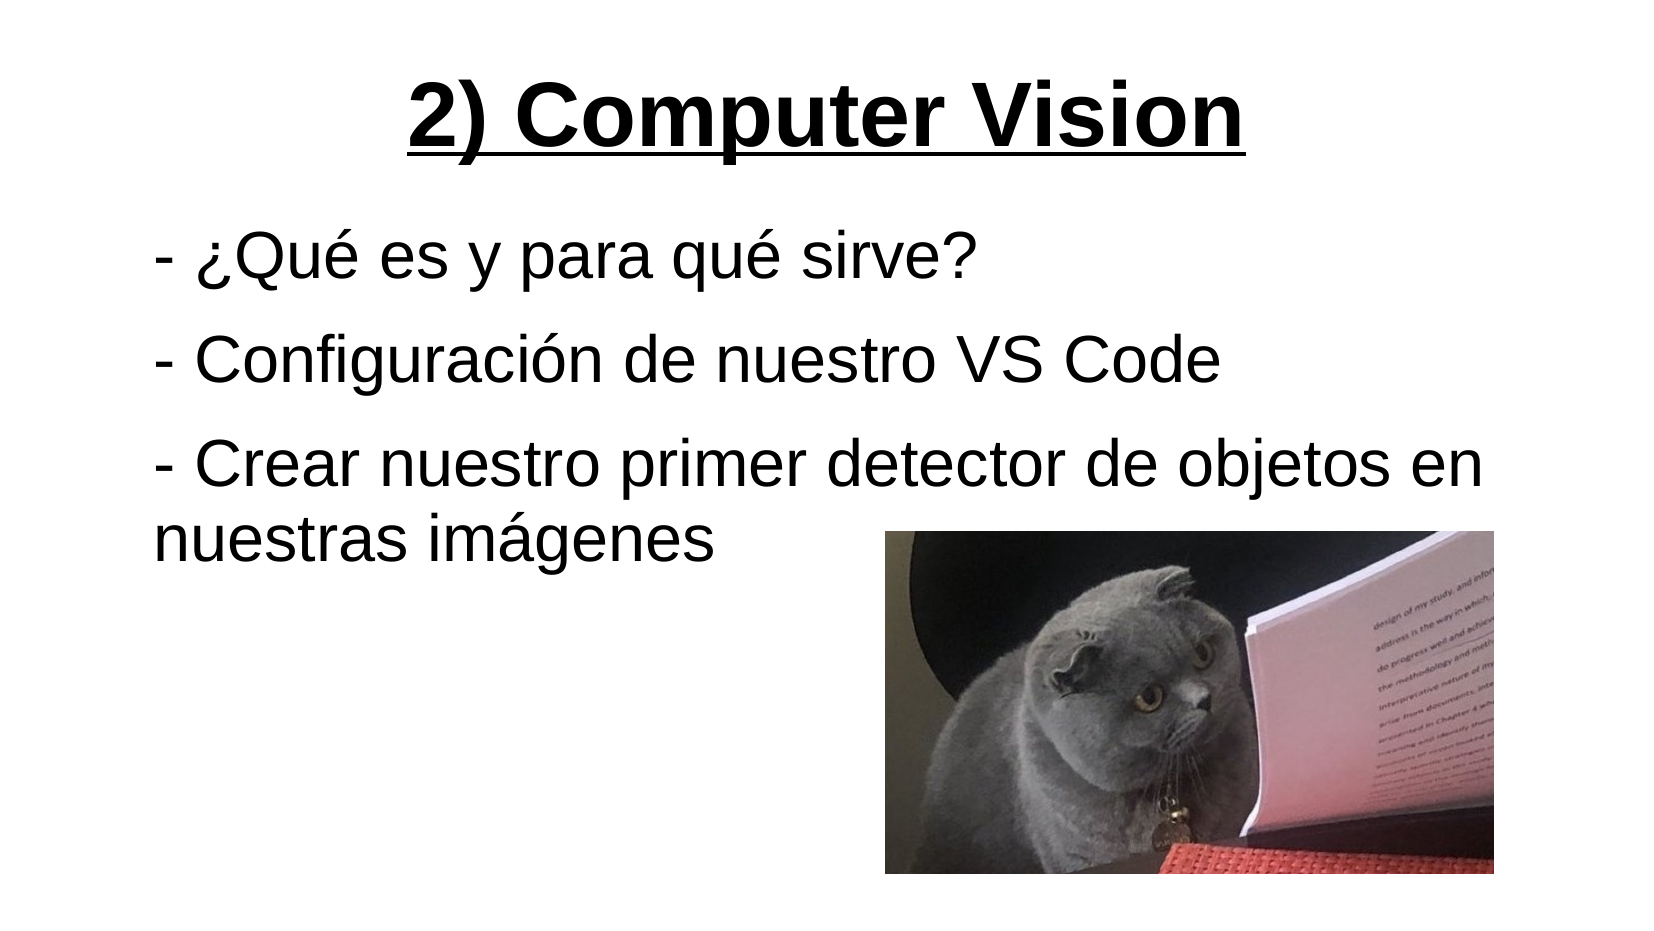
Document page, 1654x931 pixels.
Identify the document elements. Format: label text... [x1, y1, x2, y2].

list - ¿Qué es y para qué sirve? - Configuración de nuestro VS Code - Crear nuestro primer detector de objetos en nuestras imágenes [82, 217, 1571, 758]
picture [885, 531, 1494, 874]
title 2) Computer Vision [82, 37, 1571, 193]
